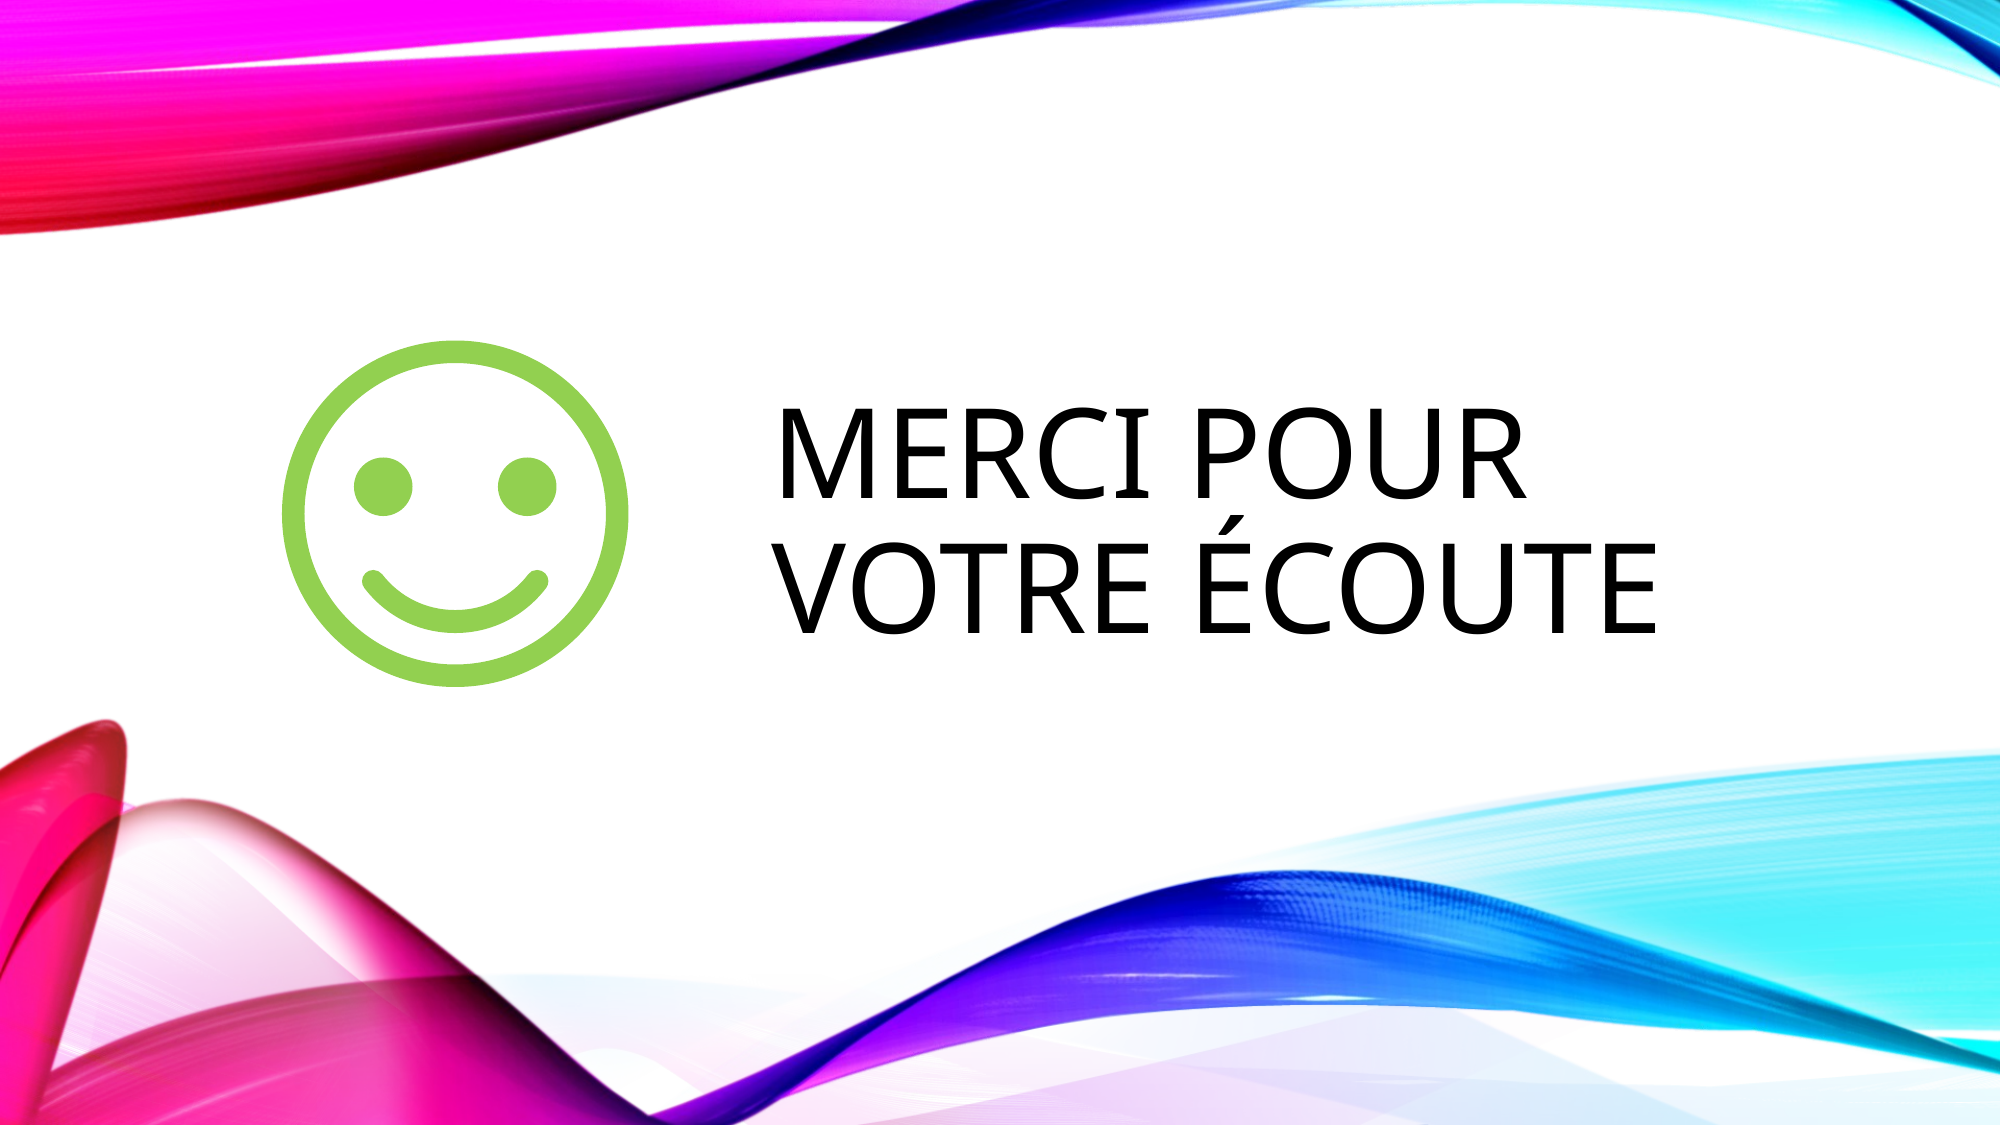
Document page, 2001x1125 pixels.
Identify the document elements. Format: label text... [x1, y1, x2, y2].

picture [1795, 1002, 1807, 1006]
picture [0, 0, 2000, 237]
title MERCI POUR VOTRE écoute [756, 368, 1763, 668]
picture [0, 295, 2000, 1125]
